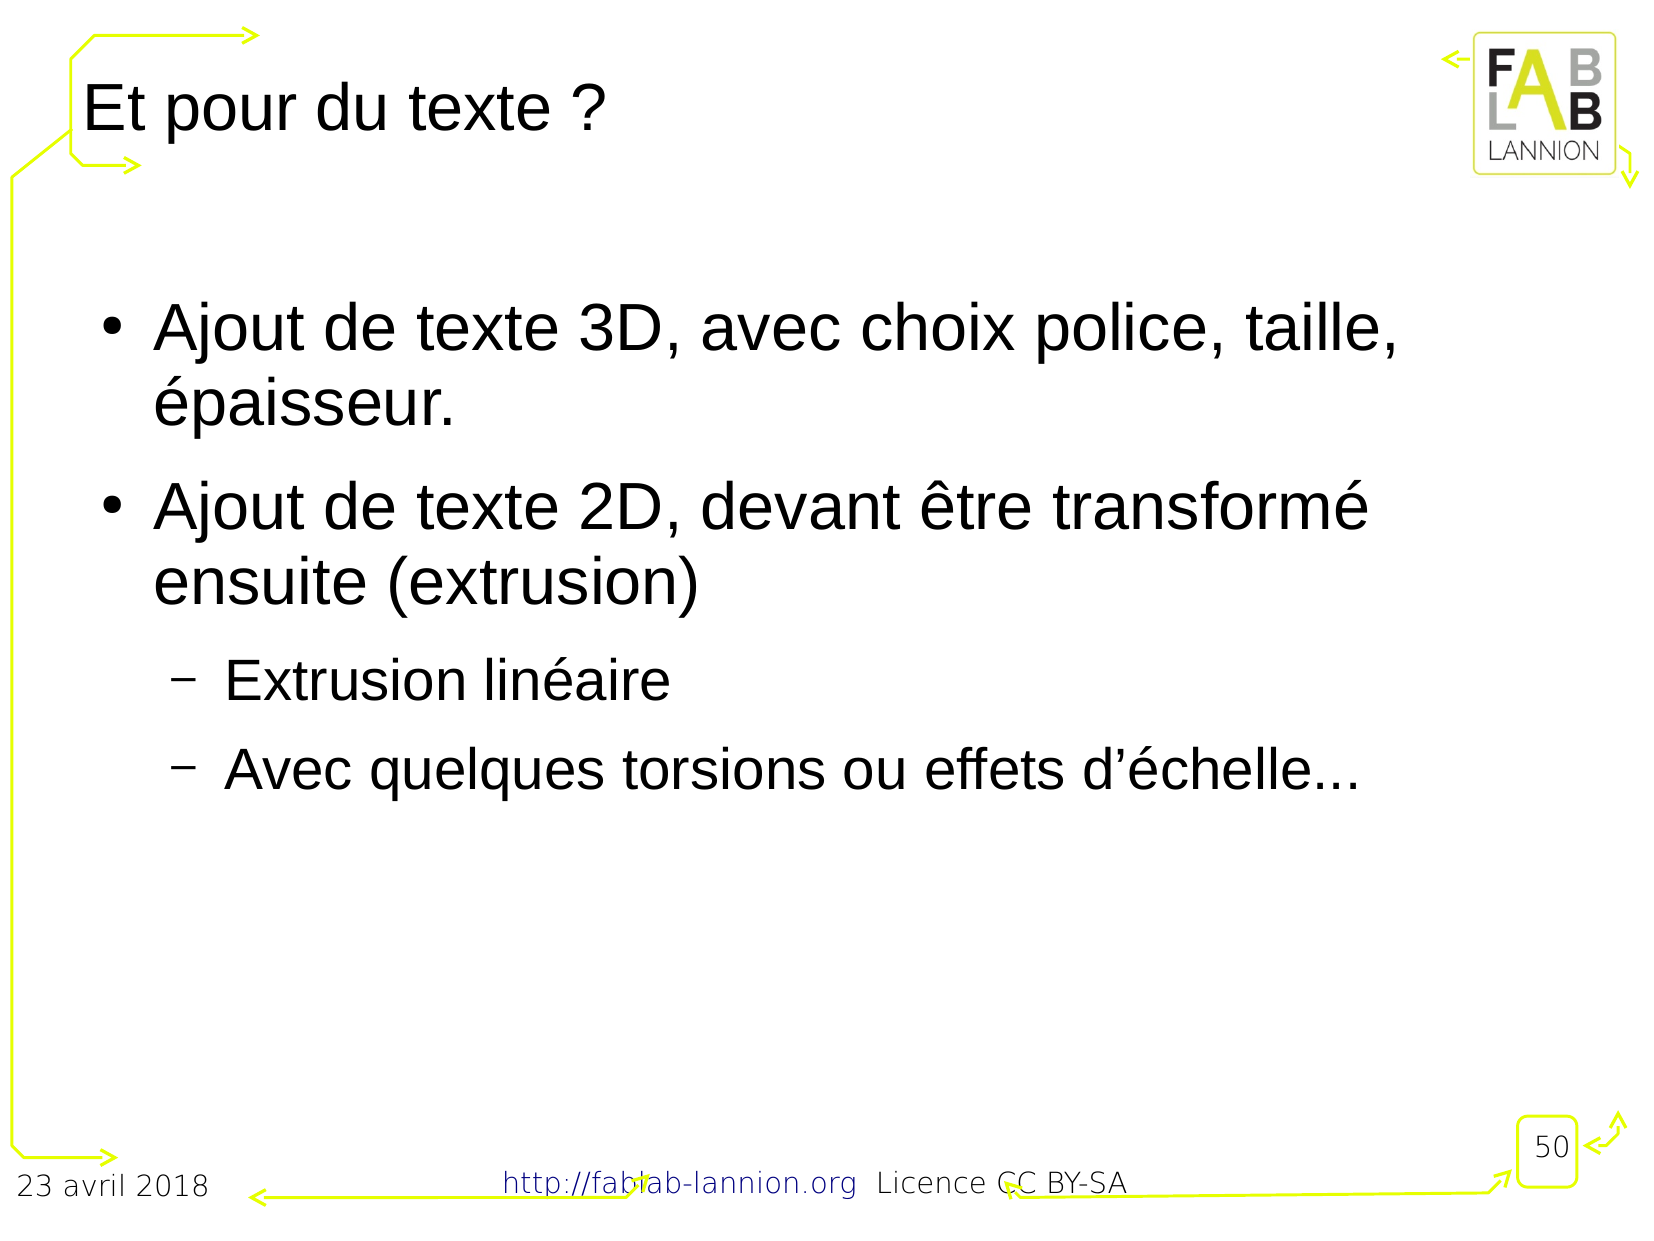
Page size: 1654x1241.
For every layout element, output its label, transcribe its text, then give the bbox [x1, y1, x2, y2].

picture [1470, 29, 1619, 178]
title Et pour du texte ? [82, 49, 1441, 166]
list Ajout de texte 3D, avec choix police, taille, épaisseur. Ajout de texte 2D, devant être transformé ensuite (extrusion) Extrusion linéaire Avec quelques torsions ou effets d’échelle... [82, 290, 1571, 1010]
